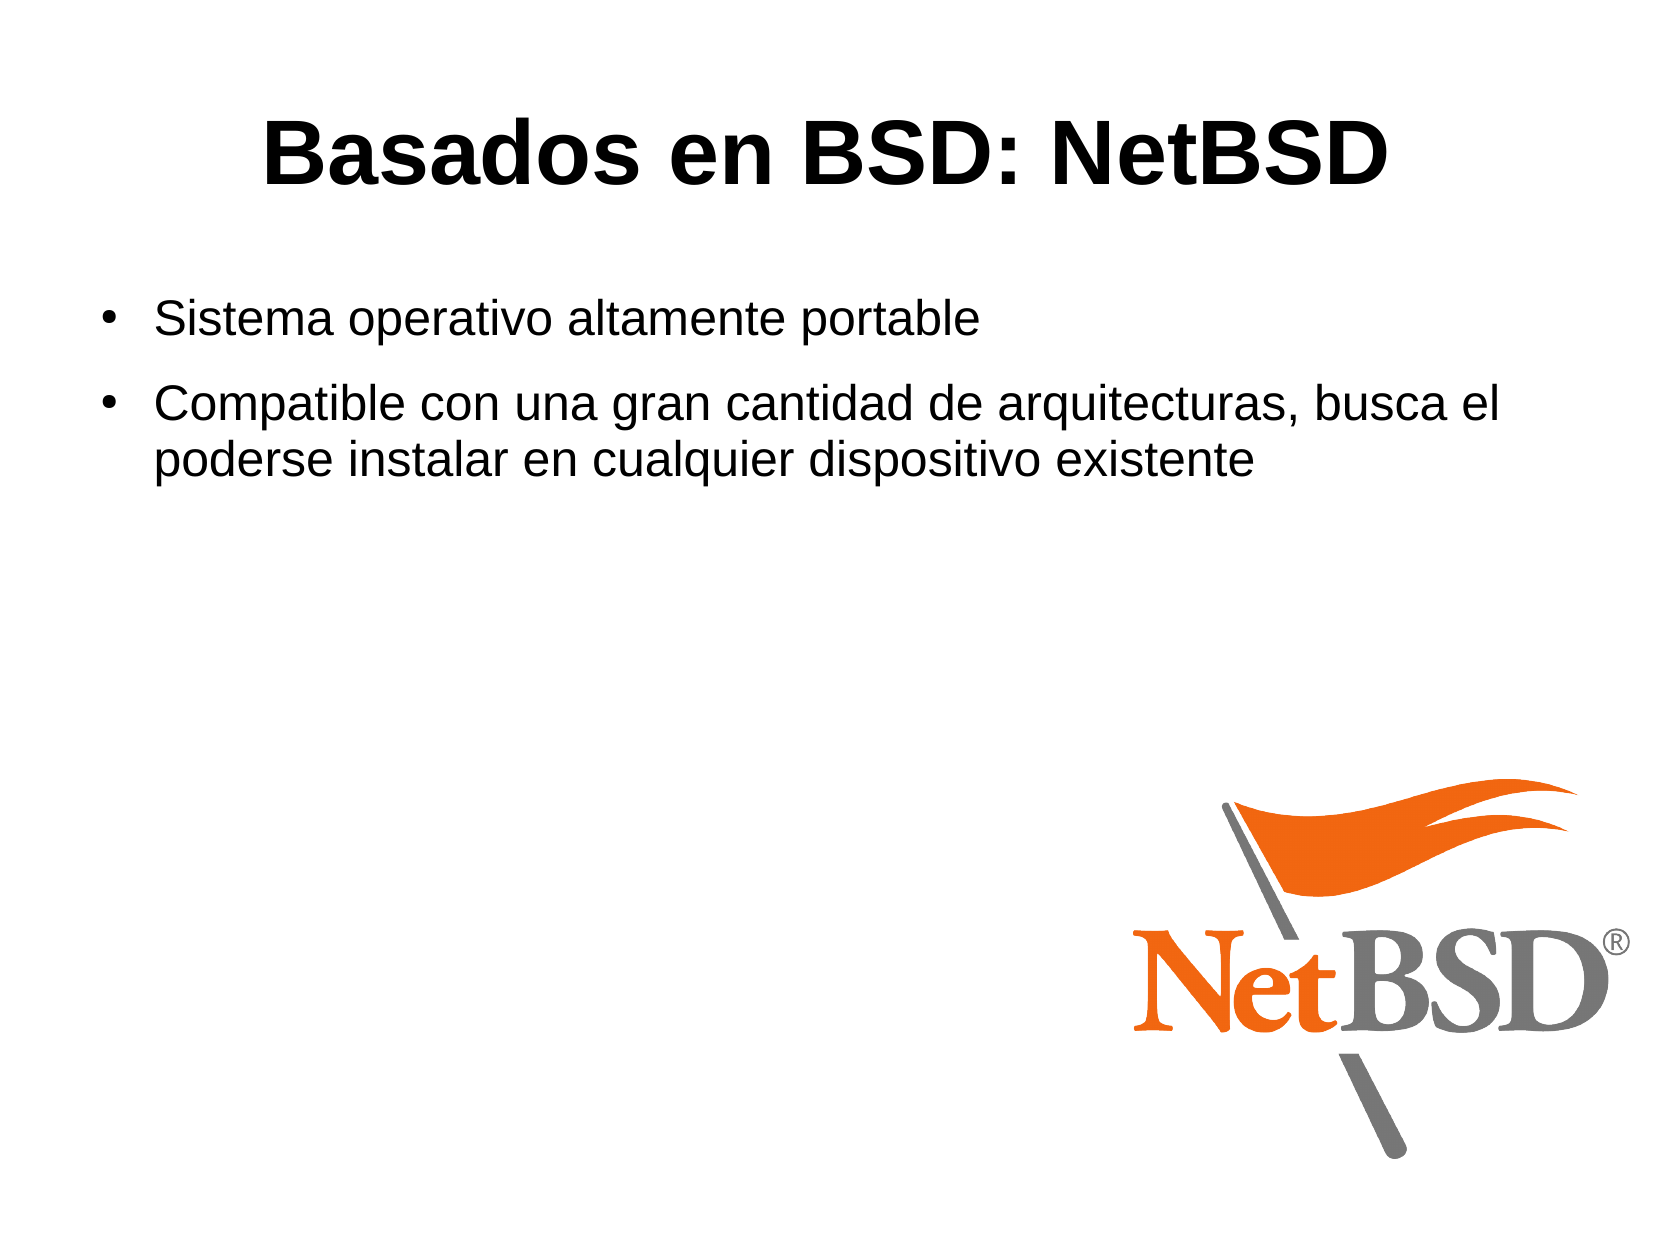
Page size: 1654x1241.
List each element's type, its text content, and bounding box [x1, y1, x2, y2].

list Sistema operativo altamente portable Compatible con una gran cantidad de arquitecturas, busca el poderse instalar en cualquier dispositivo existente [82, 290, 1571, 1010]
picture [1133, 779, 1630, 1159]
title Basados en BSD: NetBSD [82, 49, 1571, 257]
